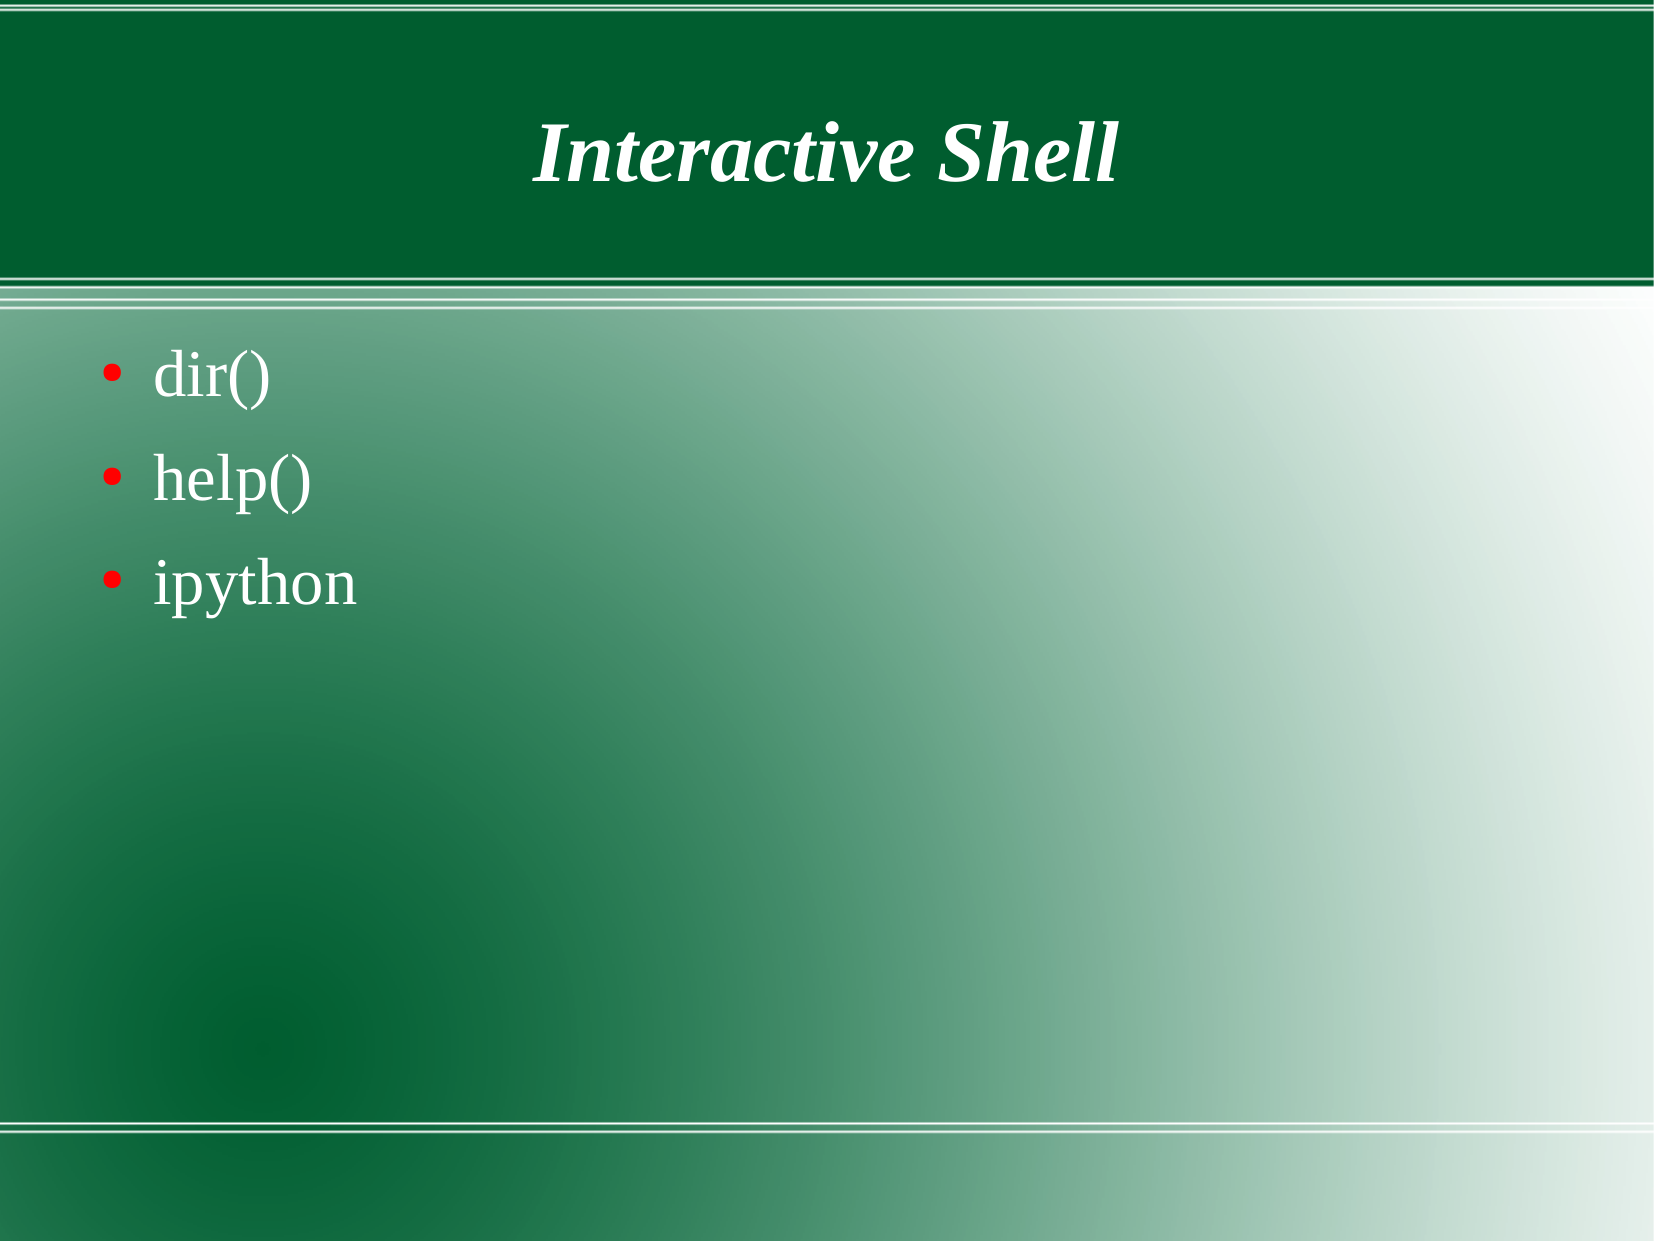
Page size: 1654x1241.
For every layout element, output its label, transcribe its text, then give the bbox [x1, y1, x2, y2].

list dir() help() ipython [82, 337, 1571, 1156]
picture [0, 0, 1654, 1241]
title Interactive Shell [82, 49, 1571, 257]
